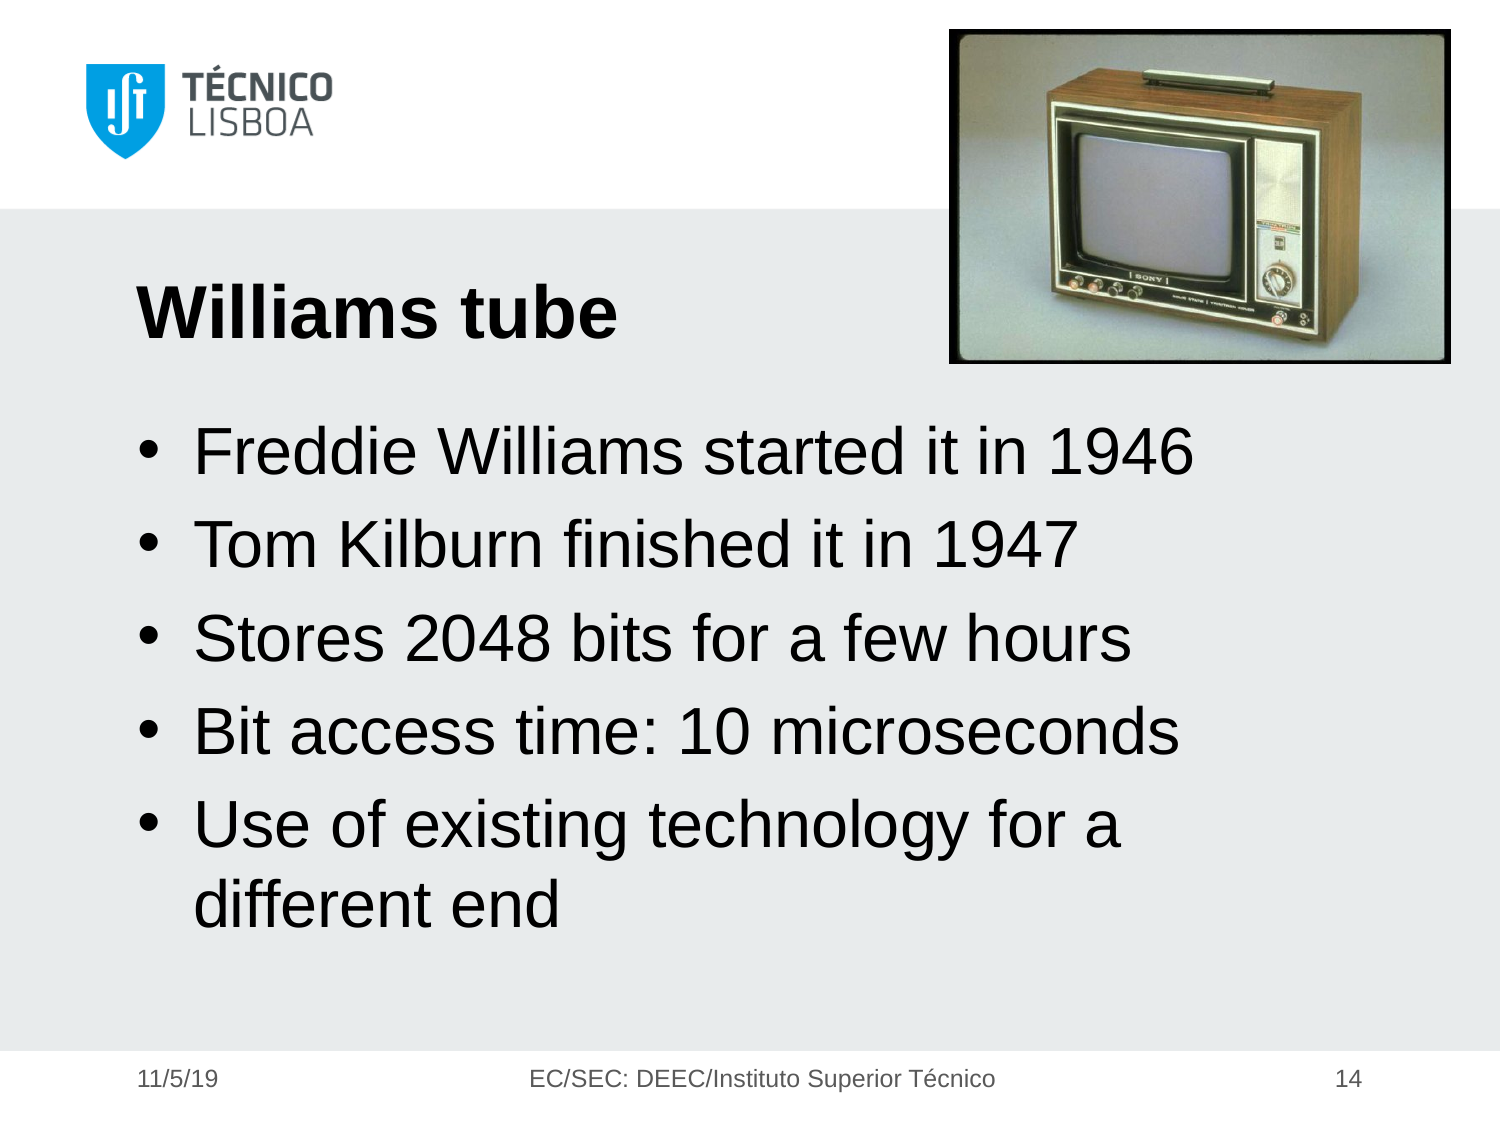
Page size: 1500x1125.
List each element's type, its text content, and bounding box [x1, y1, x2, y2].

title Williams tube [121, 237, 1378, 381]
picture [0, 0, 1500, 1125]
list Freddie Williams started it in 1946 Tom Kilburn finished it in 1947 Stores 2048 bits for a few hours Bit access time: 10 microseconds Use of existing technology for a different end [121, 400, 1378, 1005]
slide_number 11/5/19 [121, 1052, 425, 1103]
footer EC/SEC: DEEC/Instituto Superior Técnico [512, 1052, 1021, 1103]
slide_number <number> [1077, 1052, 1378, 1103]
